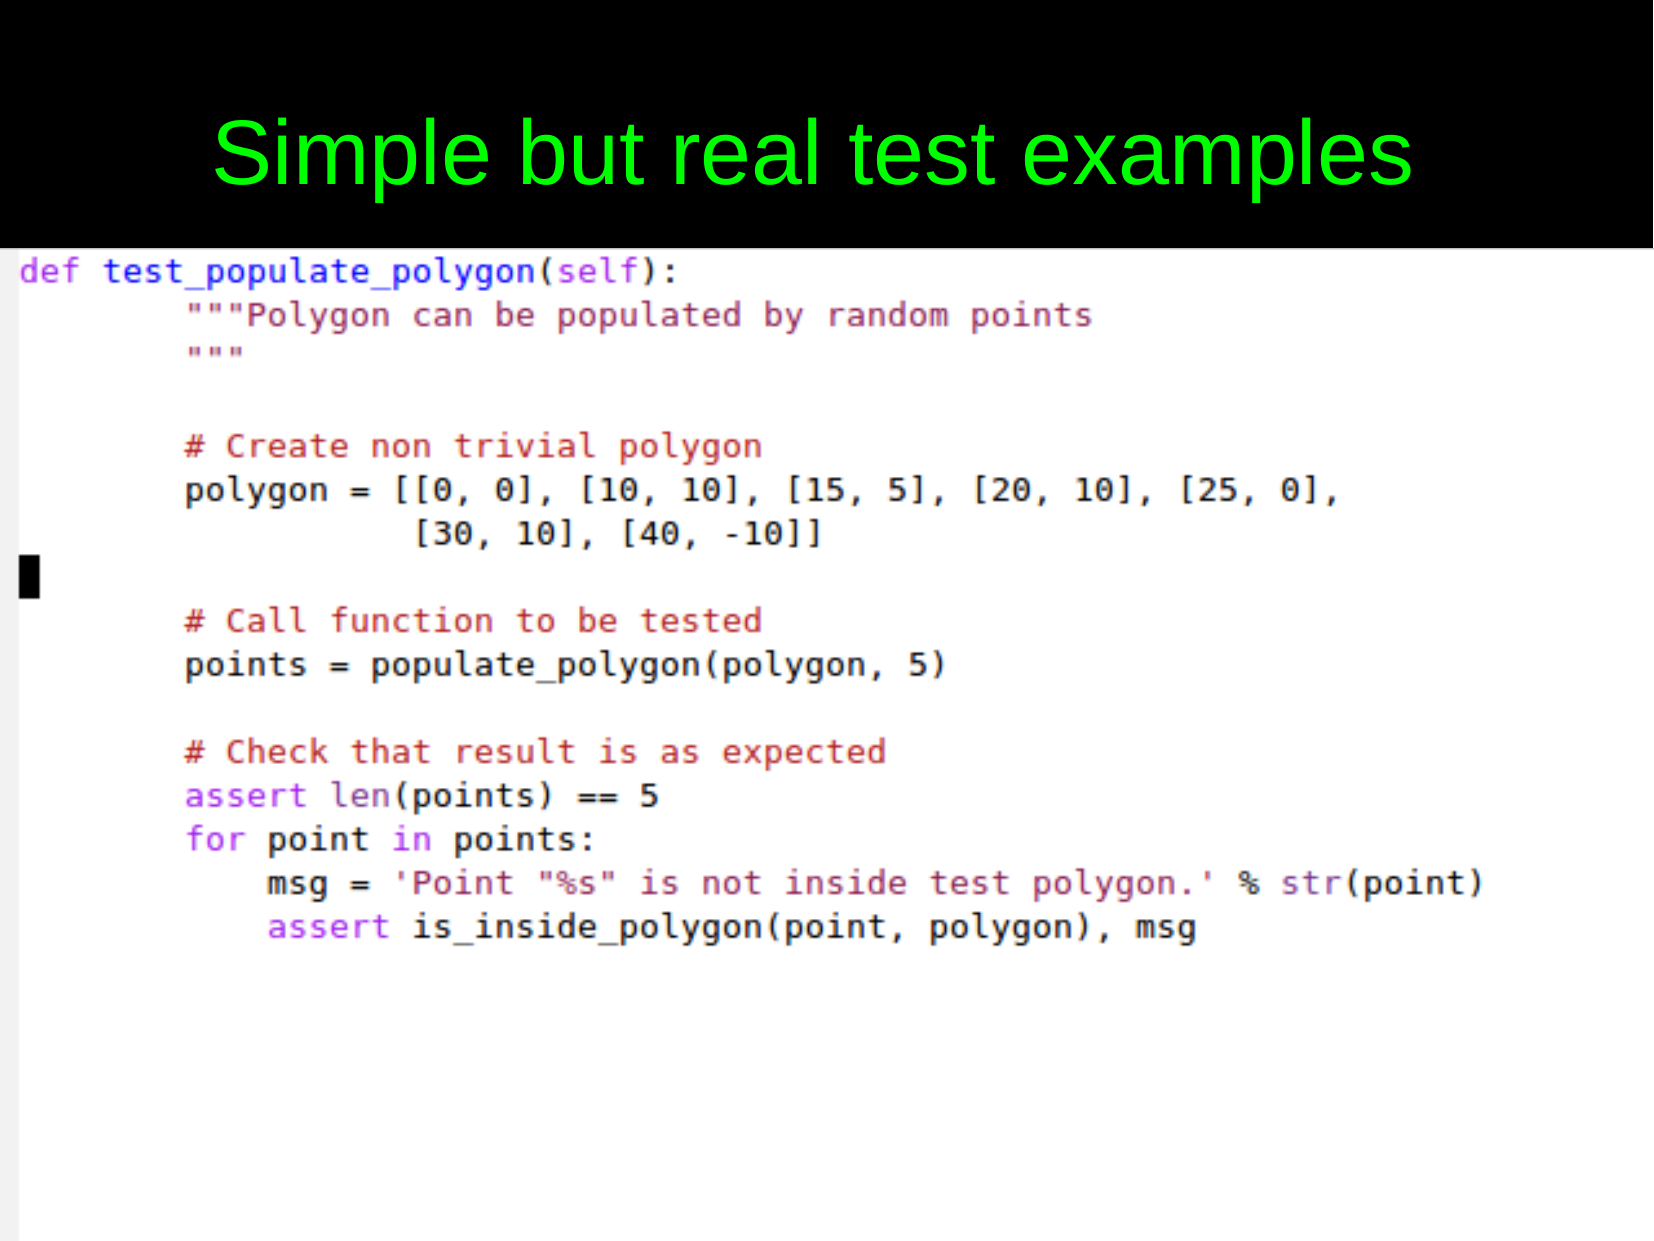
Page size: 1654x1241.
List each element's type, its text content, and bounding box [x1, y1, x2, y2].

picture [0, 248, 1653, 1241]
title Simple but real test examples [82, 49, 1571, 248]
